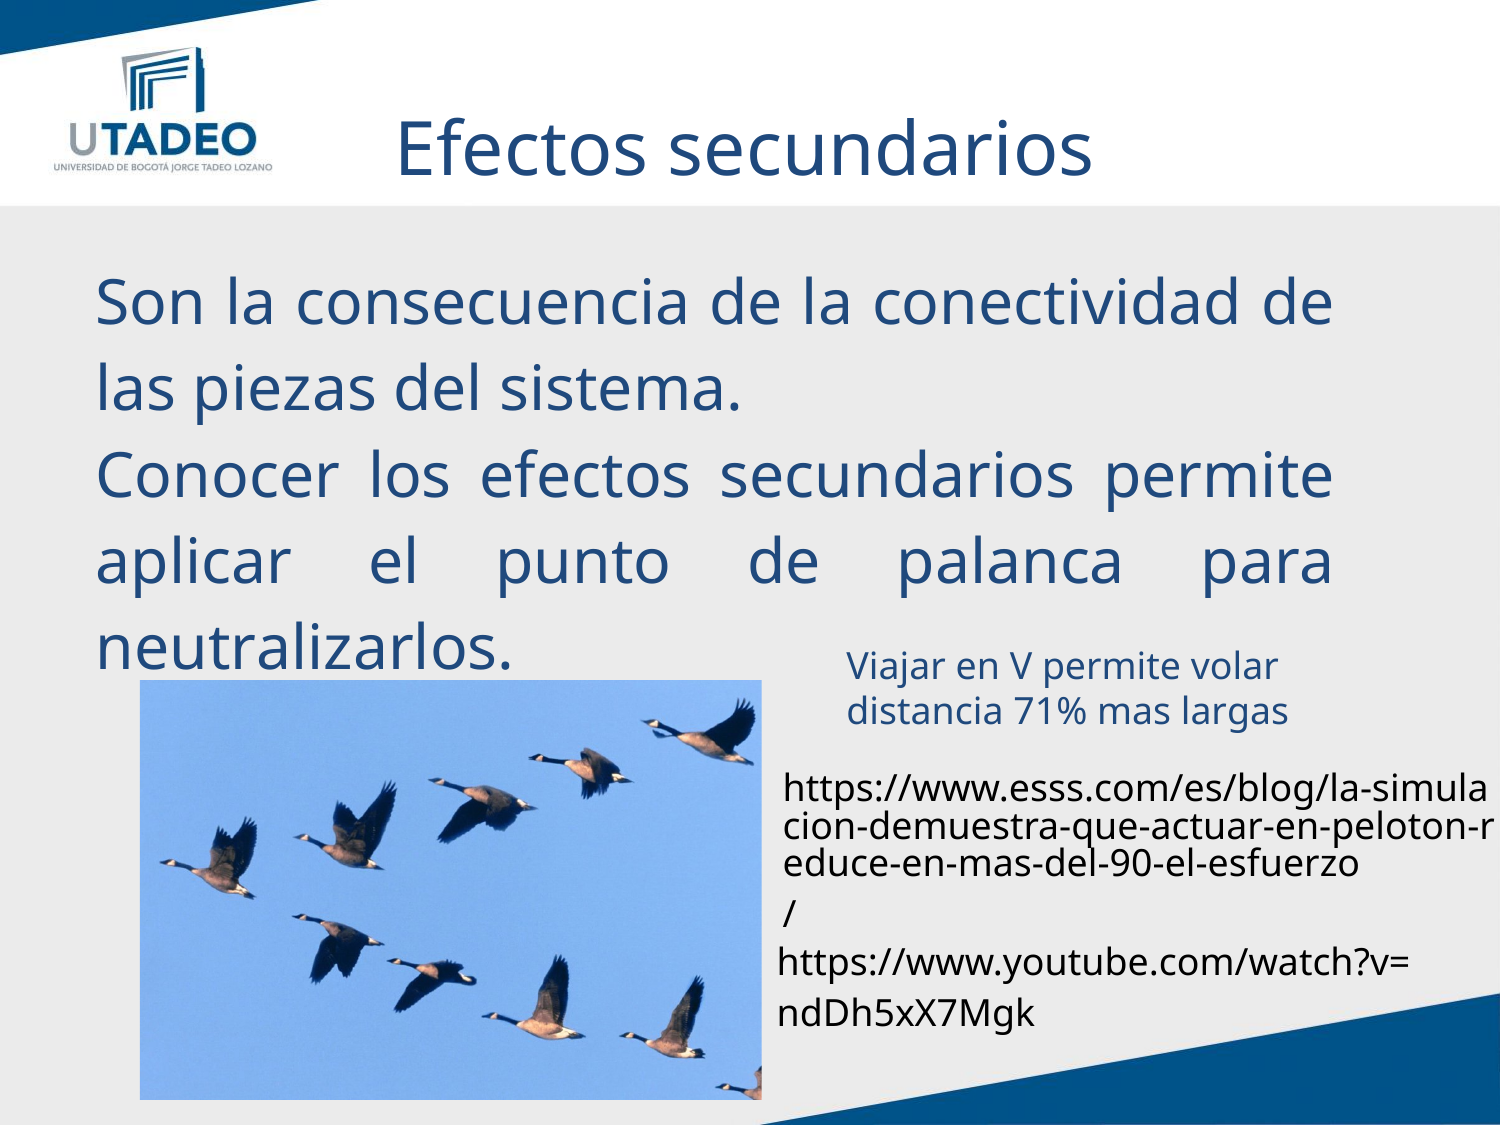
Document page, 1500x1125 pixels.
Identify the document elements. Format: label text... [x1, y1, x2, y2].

text_box https://www.esss.com/es/blog/la-simulacion-demuestra-que-actuar-en-peloton-reduce-en-mas-del-90-el-esfuerzo/ [767, 756, 1500, 930]
title Efectos secundarios [379, 45, 1426, 233]
list Son la consecuencia de la conectividad de las piezas del sistema. Conocer los efectos secundarios permite aplicar el punto de palanca para neutralizarlos. [80, 243, 1431, 835]
text_box https://www.youtube.com/watch?v=ndDh5xX7Mgk [761, 930, 1500, 1082]
picture [139, 680, 762, 1100]
text_box Viajar en V permite volar distancia 71% mas largas [831, 634, 1336, 741]
